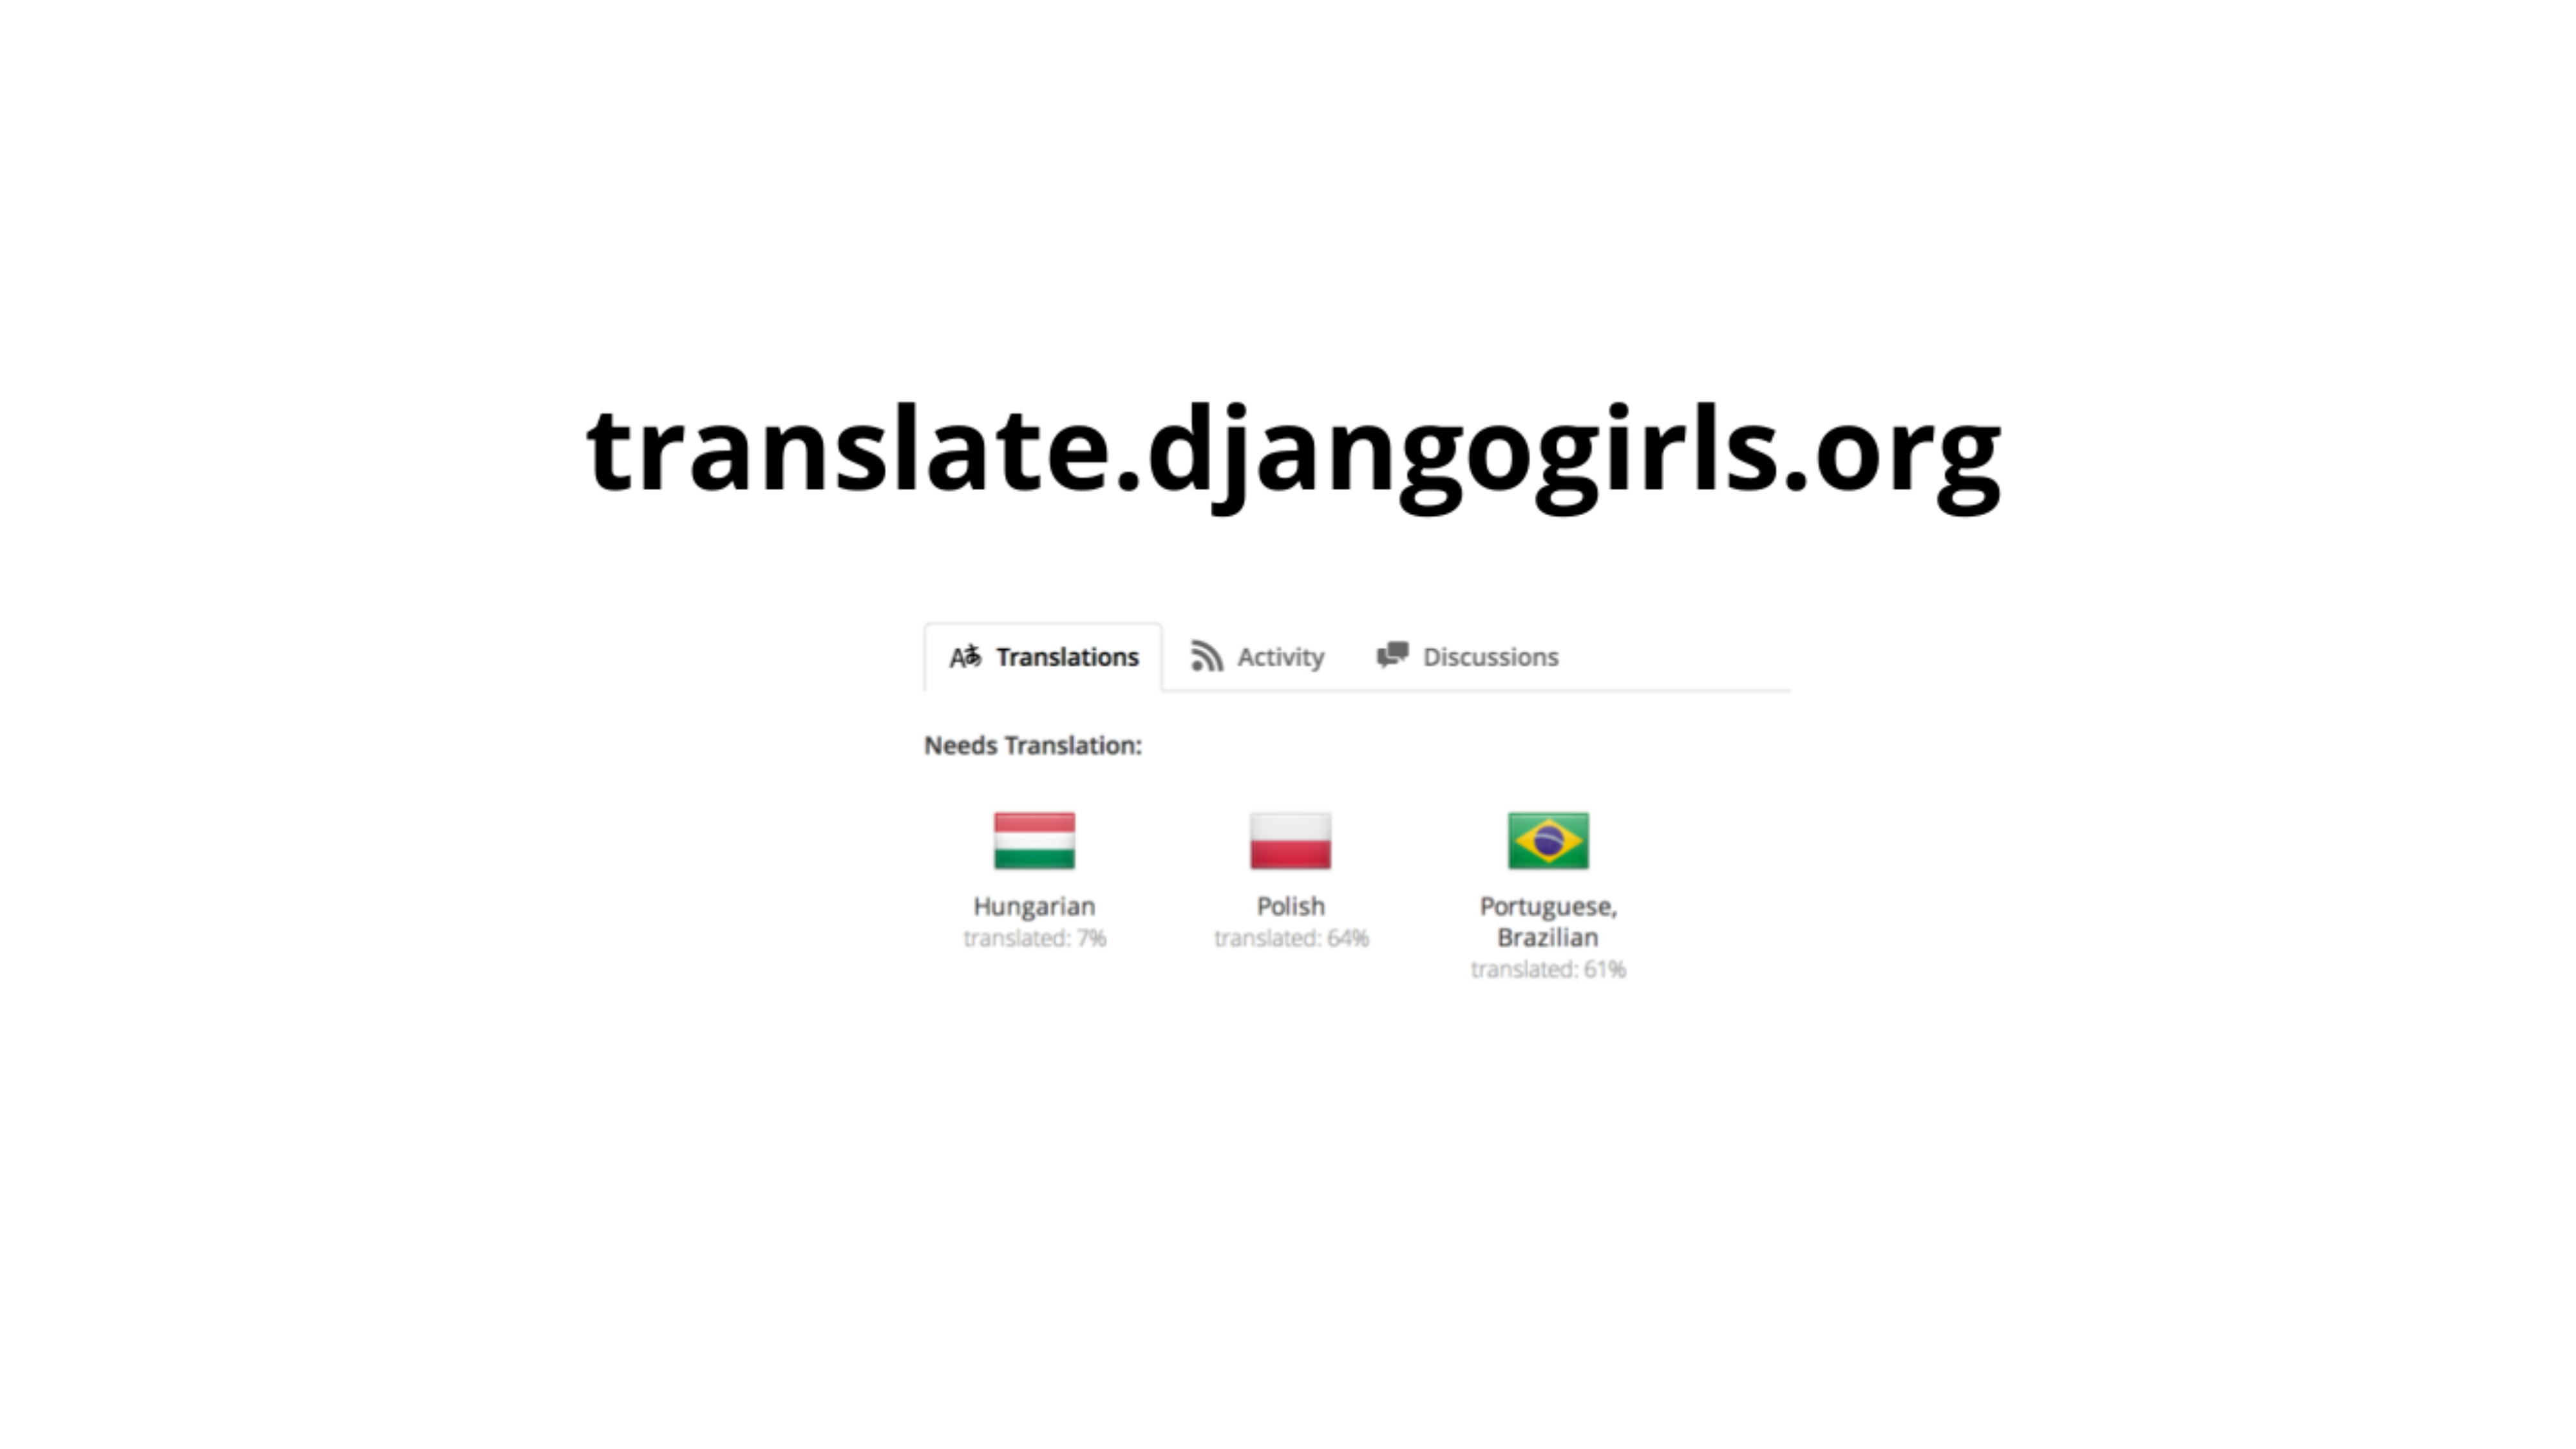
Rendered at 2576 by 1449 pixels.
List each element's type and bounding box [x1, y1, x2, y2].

picture [491, 352, 2085, 1097]
